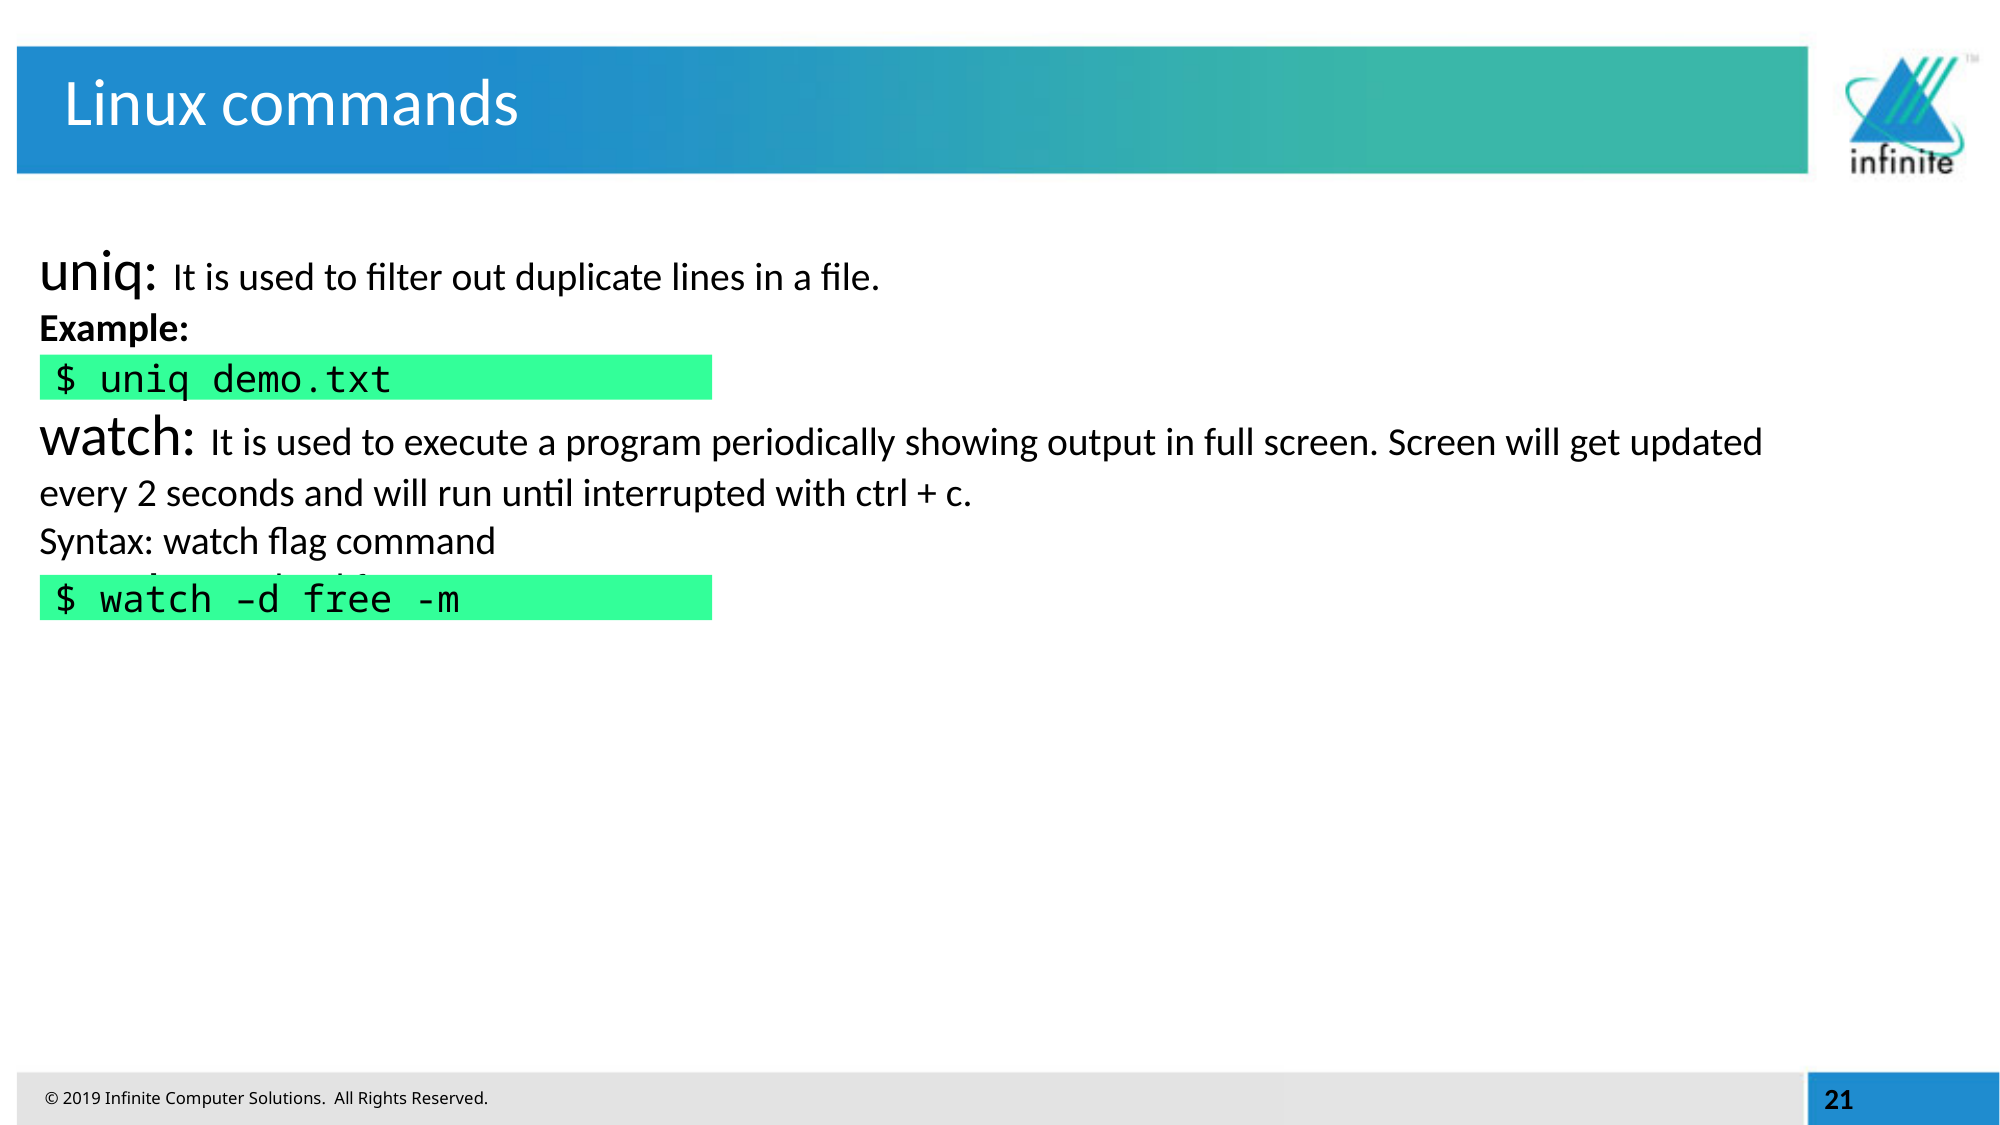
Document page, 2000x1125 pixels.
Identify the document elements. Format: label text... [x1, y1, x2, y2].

slide_number <number> [1662, 1073, 2000, 1125]
text_box $ uniq demo.txt [39, 354, 713, 400]
picture [16, 0, 2000, 1125]
text_box uniq: It is used to filter out duplicate lines in a file. Example: watch: It is used to execute a program periodically showing output in full screen. Screen will get updated every 2 seconds and will run until interrupted with ctrl + c. Syntax: watch flag command Example: watch –d free –m [24, 224, 1813, 948]
title Linux commands [49, 51, 1913, 182]
text_box $ watch –d free -m [39, 574, 713, 621]
